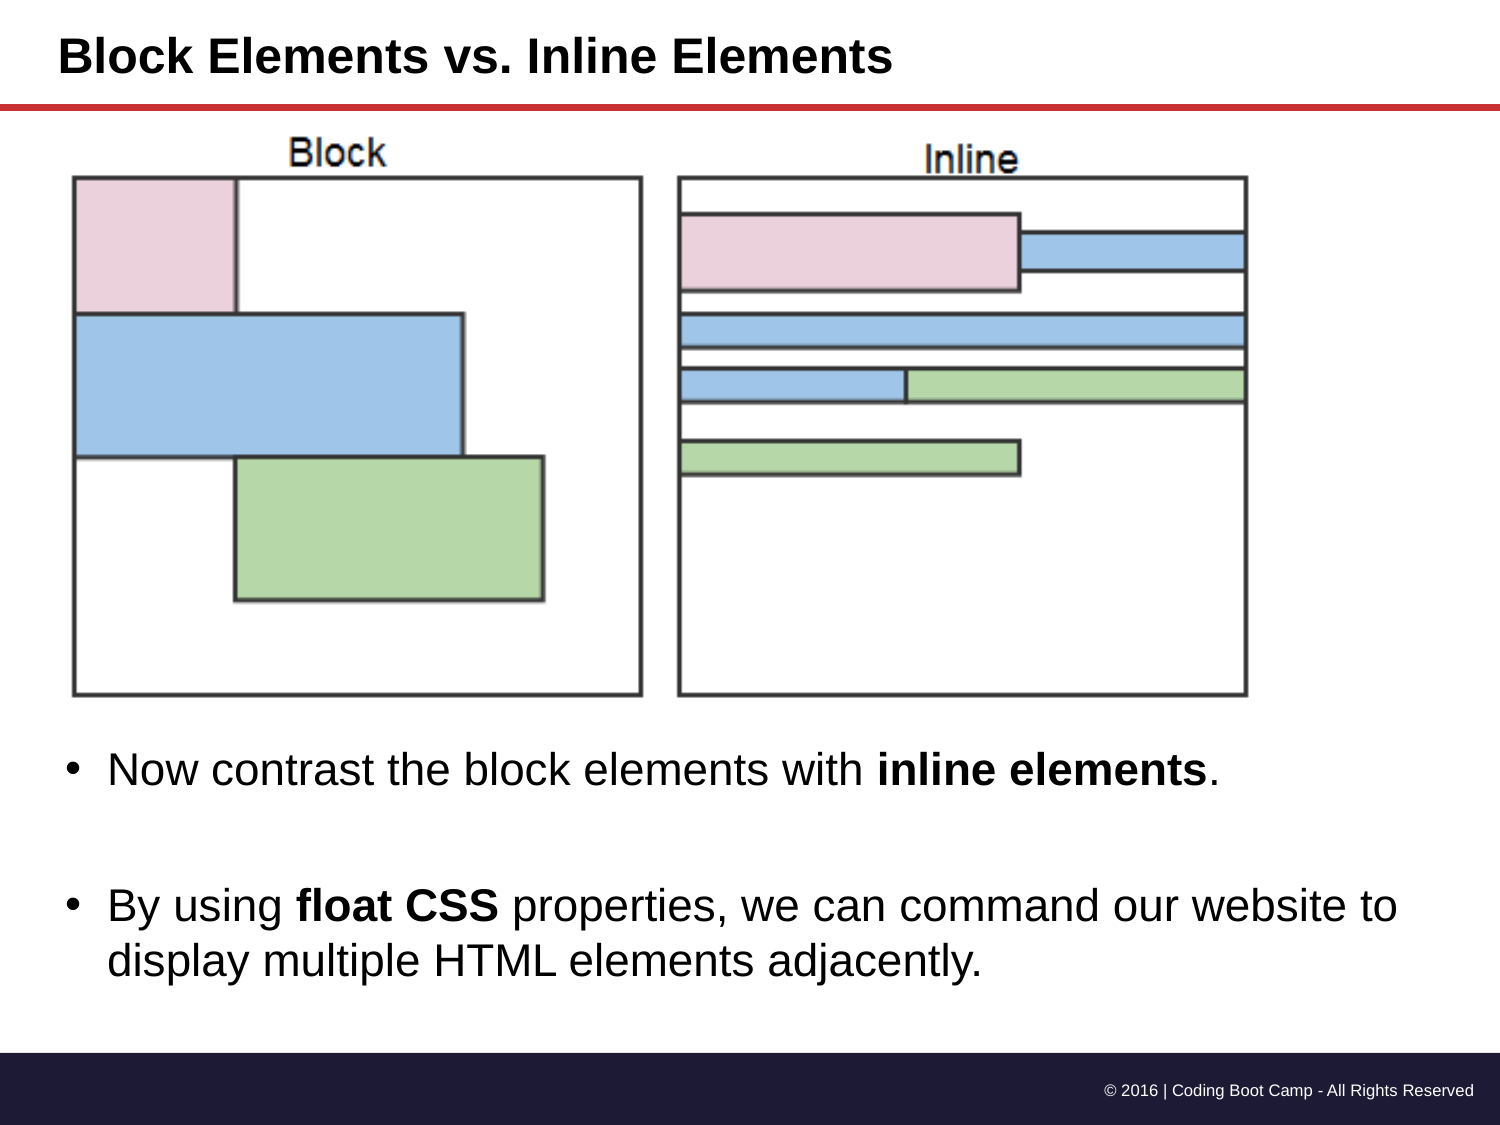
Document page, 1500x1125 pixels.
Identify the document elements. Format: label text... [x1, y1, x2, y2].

picture [50, 115, 1267, 732]
text_box Now contrast the block elements with inline elements. By using float CSS properties, we can command our website to display multiple HTML elements adjacently. [49, 725, 1463, 1001]
text_box Block Elements vs. Inline Elements [49, 16, 1188, 91]
